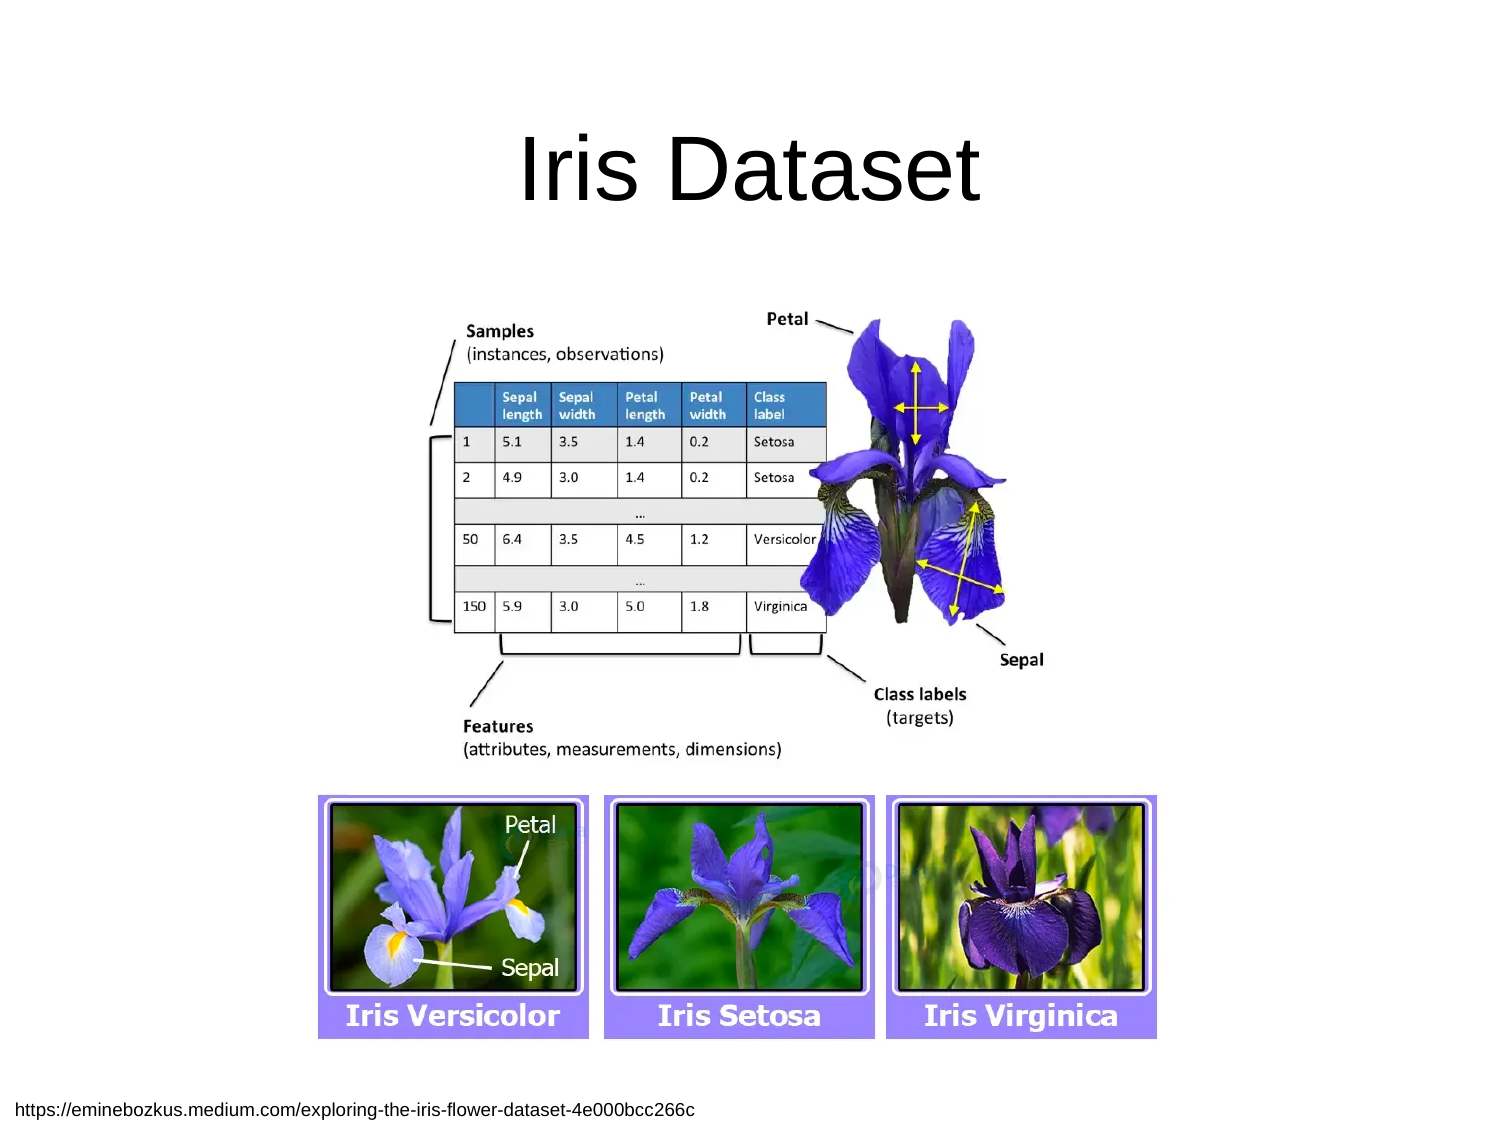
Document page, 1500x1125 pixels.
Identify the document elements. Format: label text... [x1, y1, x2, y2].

text_box https://eminebozkus.medium.com/exploring-the-iris-flower-dataset-4e000bcc266c [0, 1092, 1381, 1125]
title Iris Dataset [103, 59, 1397, 278]
picture [295, 278, 1179, 1069]
